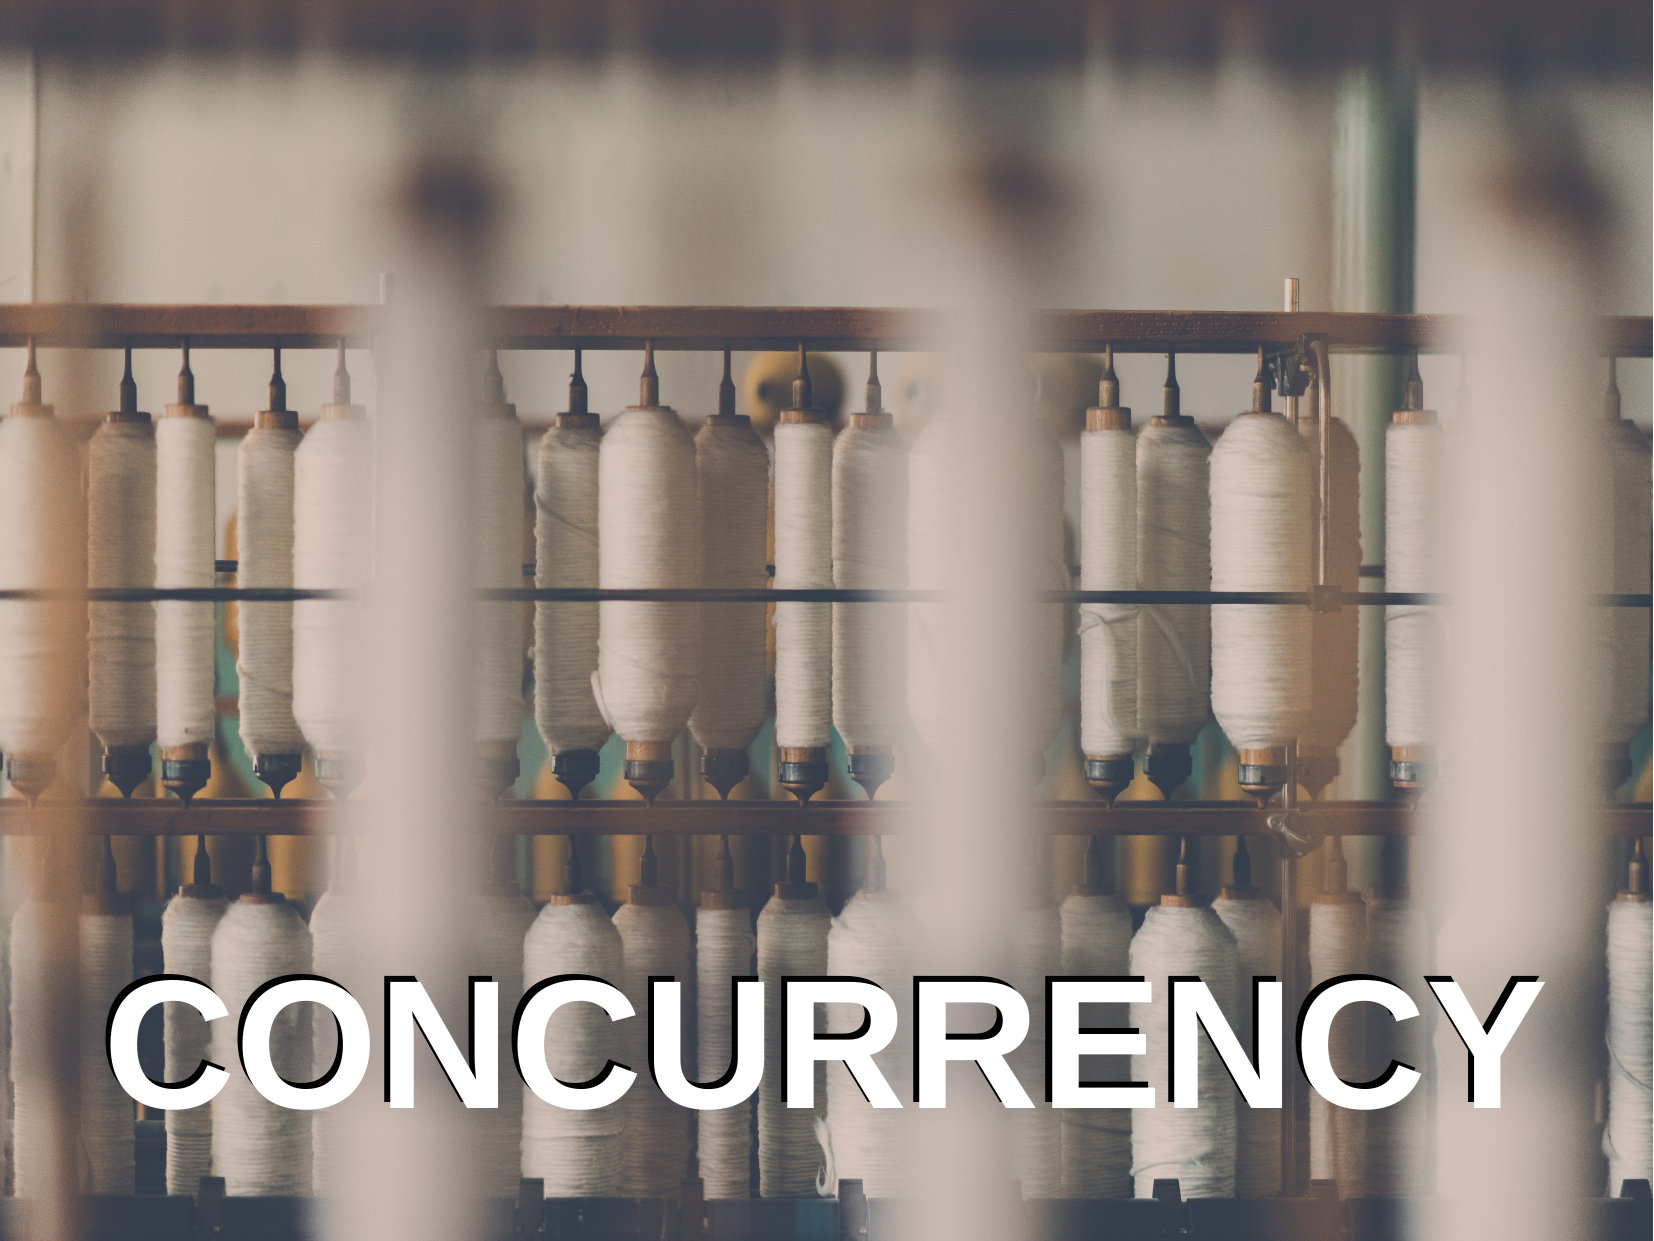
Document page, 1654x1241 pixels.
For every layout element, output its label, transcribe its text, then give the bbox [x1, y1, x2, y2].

title CONCURRENCY [76, 935, 1565, 1143]
title CONCURRENCY [82, 941, 1571, 1149]
picture [0, 0, 1653, 1241]
